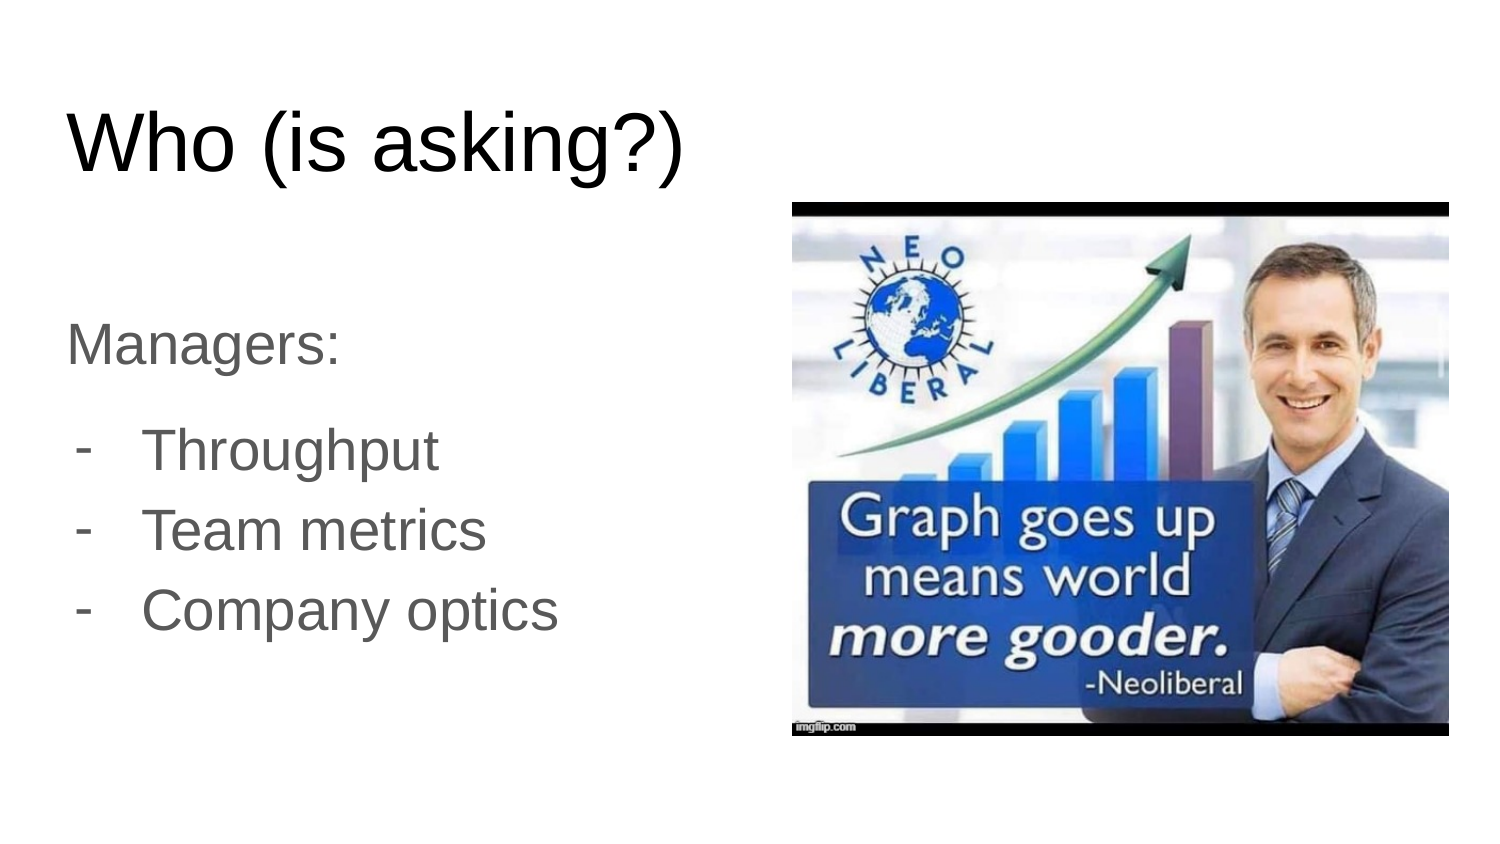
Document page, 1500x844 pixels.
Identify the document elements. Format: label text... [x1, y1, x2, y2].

picture [792, 202, 1449, 736]
title Who (is asking?) [51, 72, 1449, 167]
list Managers: Throughput Team metrics Company optics [51, 189, 660, 750]
